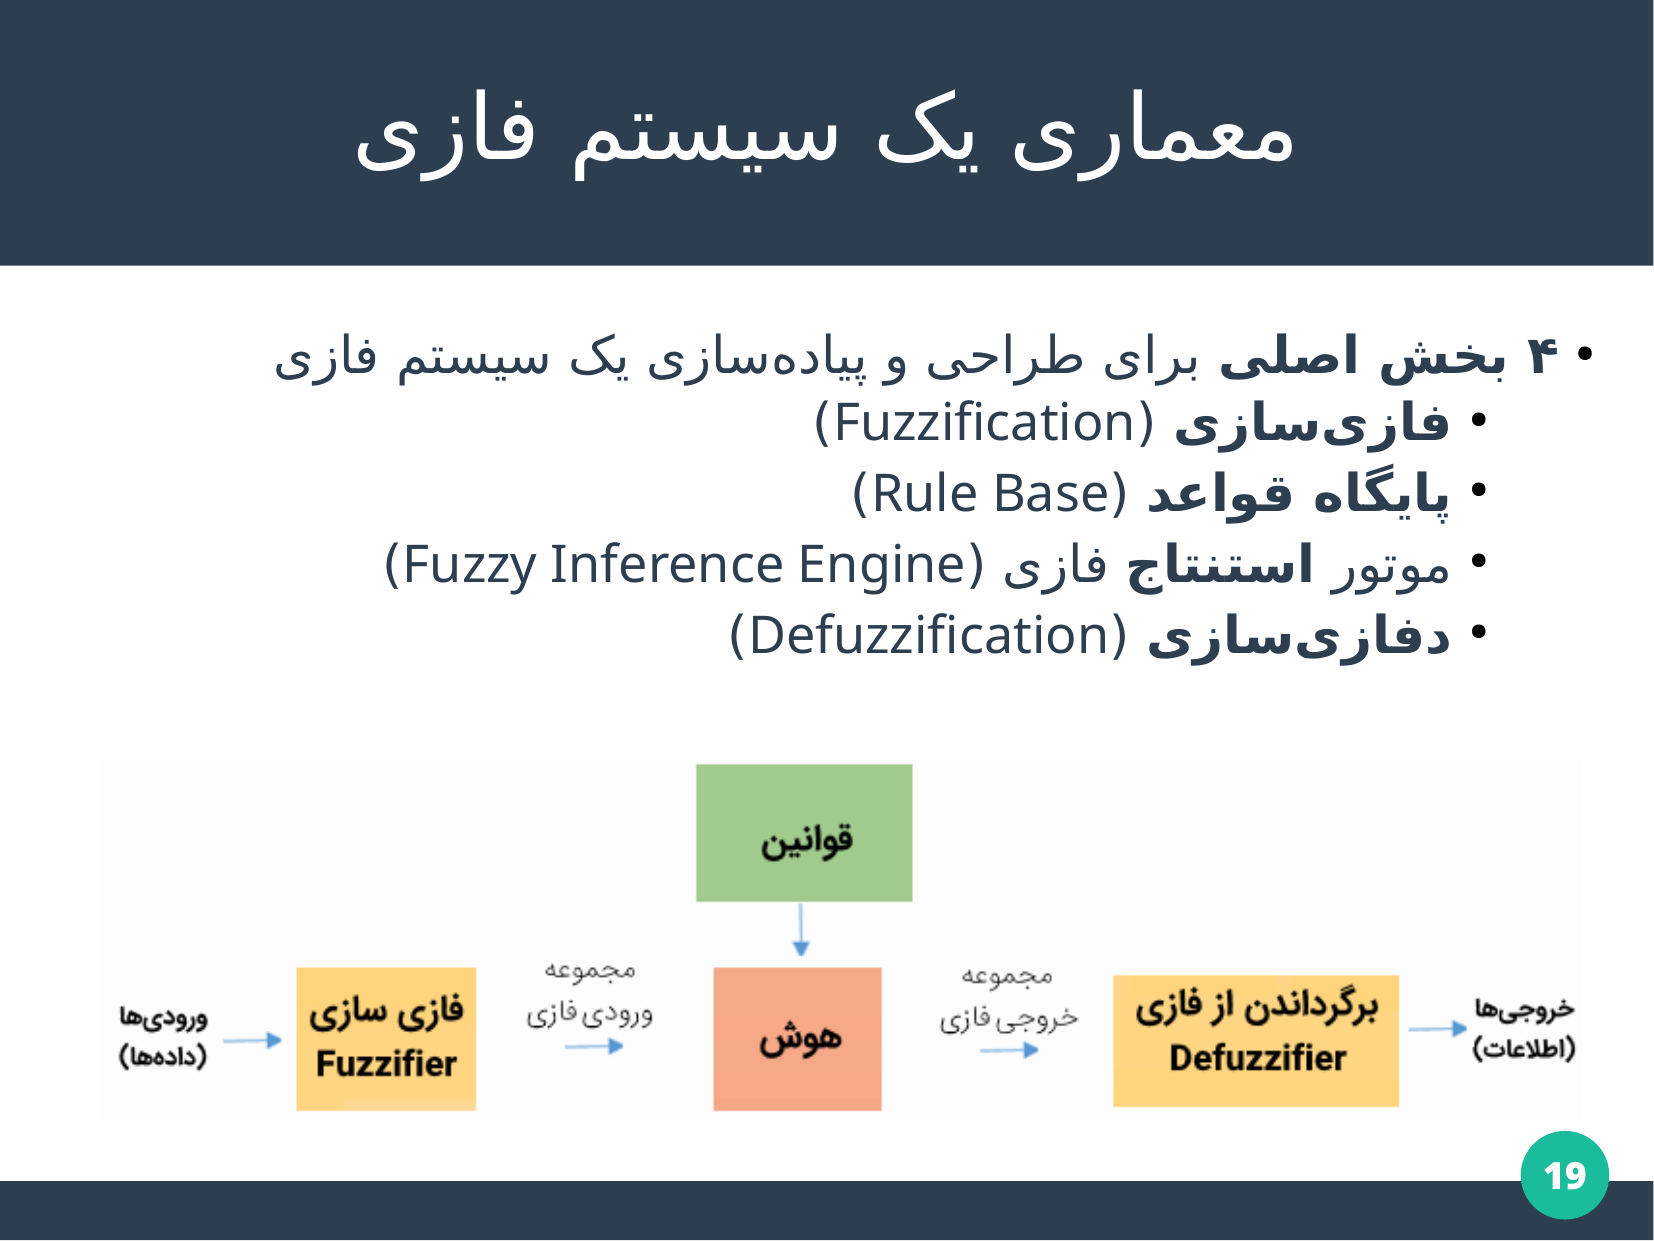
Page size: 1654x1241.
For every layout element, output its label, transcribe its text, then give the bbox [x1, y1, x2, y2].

picture [102, 759, 1583, 1121]
title معماری یک سیستم فازی [59, 49, 1595, 207]
text_box ۴ بخش اصلی برای طراحی و پیاده‌سازی یک سیستم فازی فازی‌سازی (Fuzzification) پایگاه قواعد (Rule Base) موتور استنتاج فازی (Fuzzy Inference Engine) دفازی‌سازی (Defuzzification) [59, 324, 1595, 1152]
